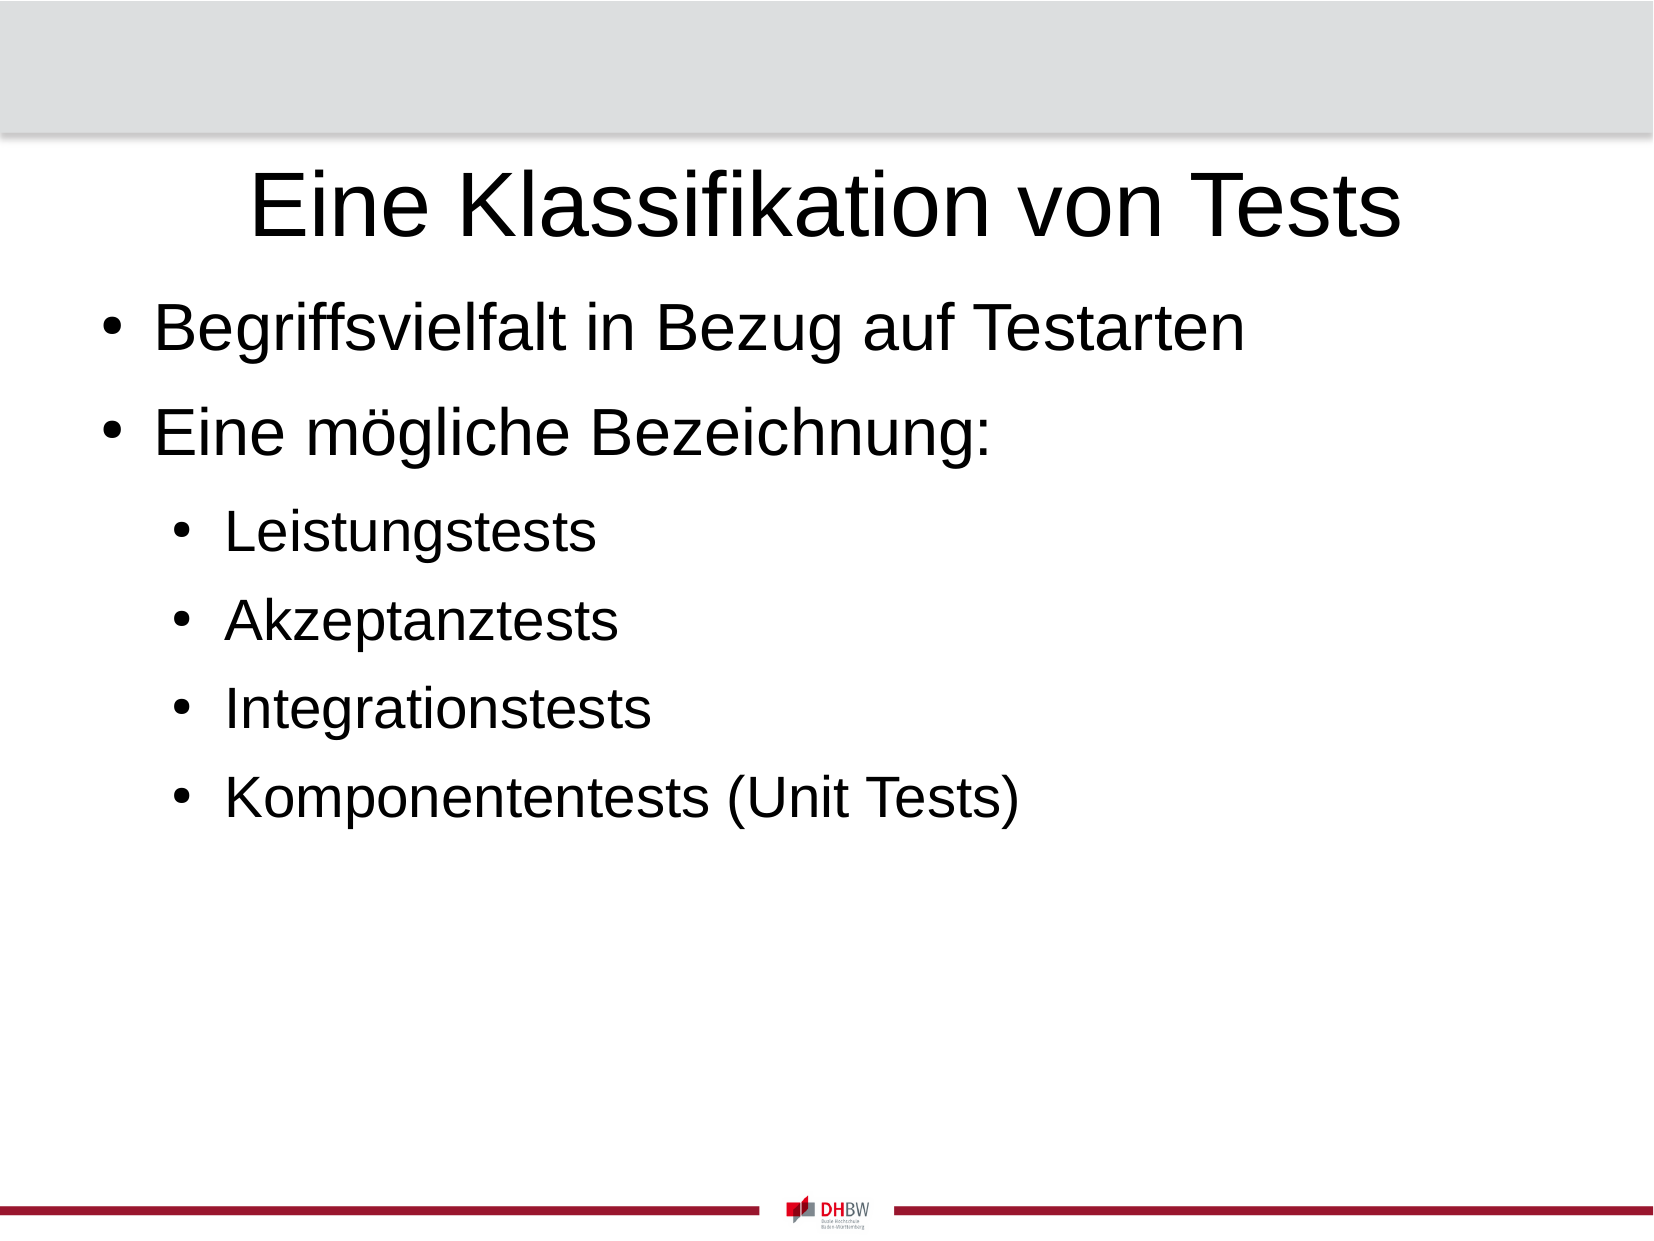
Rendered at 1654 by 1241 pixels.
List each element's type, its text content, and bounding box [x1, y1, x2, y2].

picture [0, 1, 1654, 1237]
list Begriffsvielfalt in Bezug auf Testarten Eine mögliche Bezeichnung: Leistungstests Akzeptanztests Integrationstests Komponententests (Unit Tests) [82, 290, 1571, 1010]
title Eine Klassifikation von Tests [82, 147, 1571, 257]
